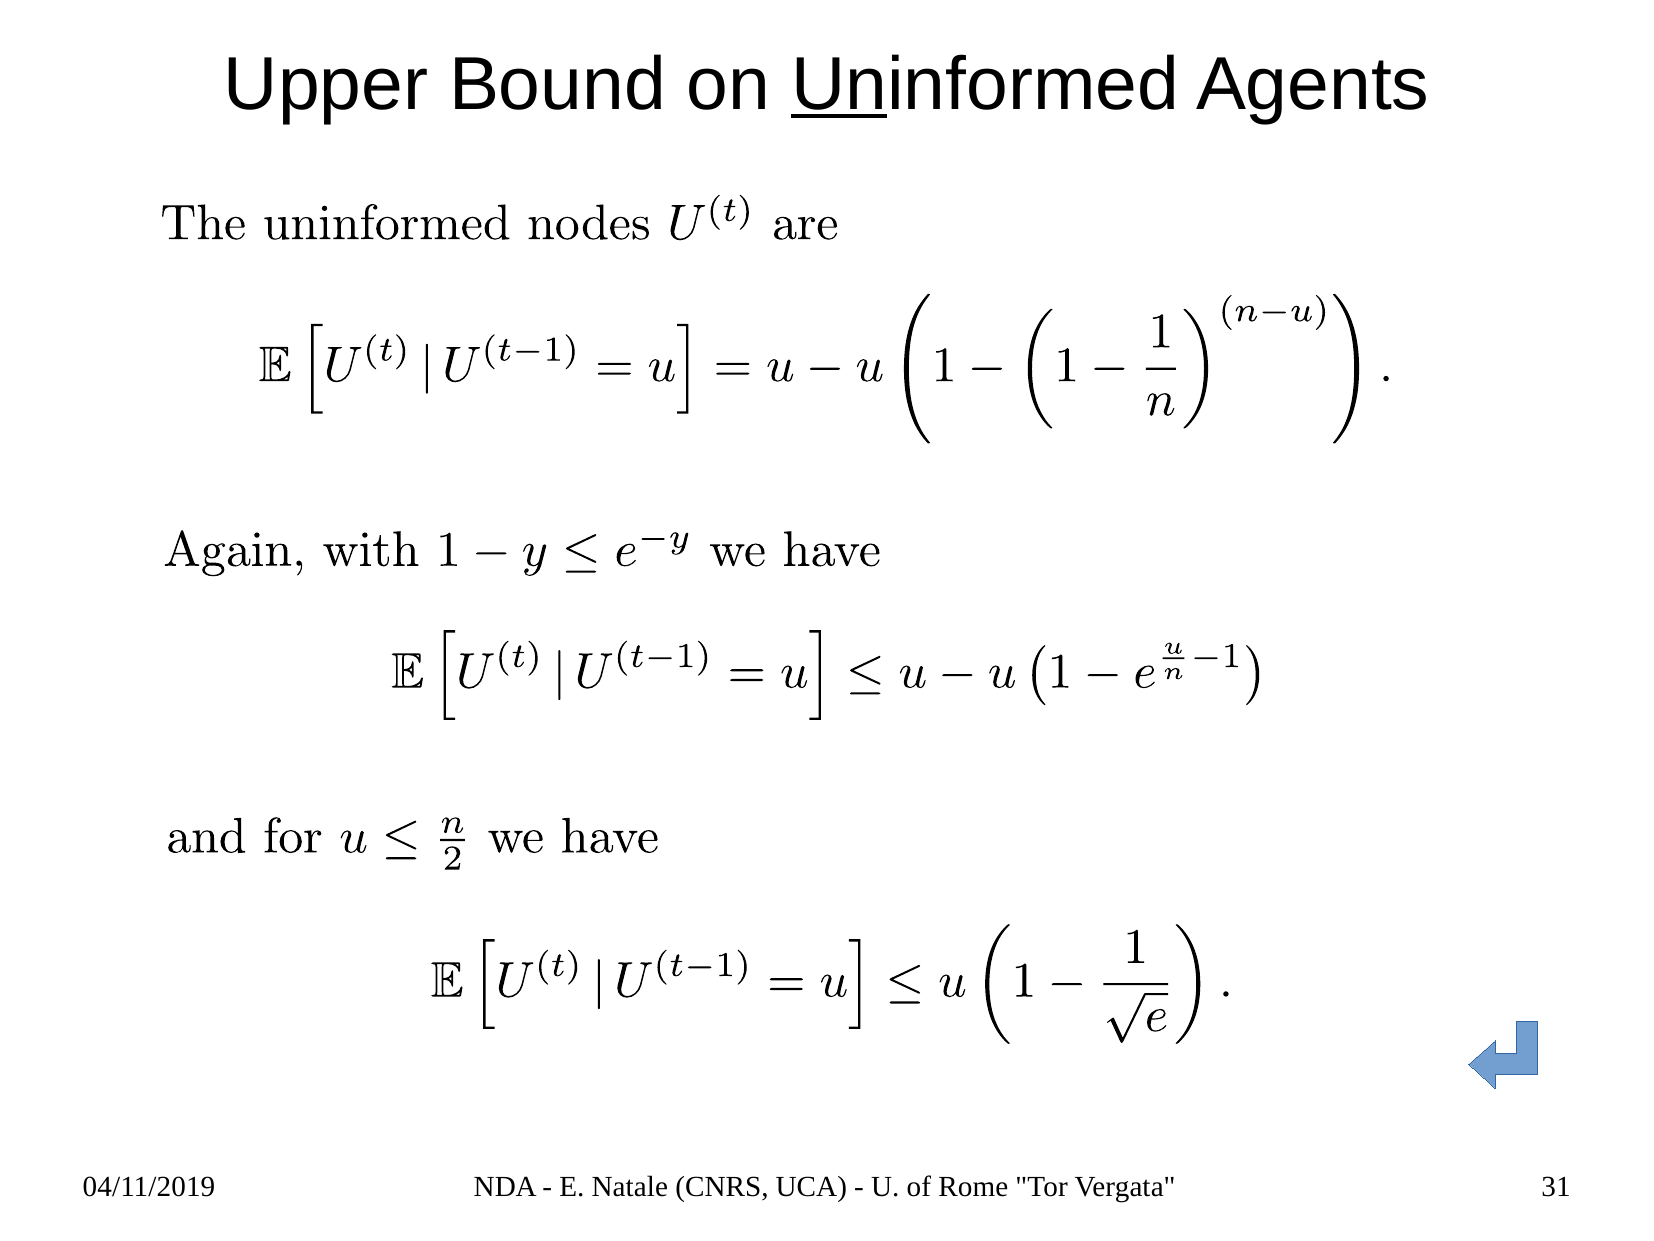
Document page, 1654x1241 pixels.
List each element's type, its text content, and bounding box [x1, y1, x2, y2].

text_box [164, 530, 1260, 720]
text_box [1468, 1021, 1538, 1089]
text_box [168, 817, 1229, 1044]
title Upper Bound on Uninformed Agents [82, 15, 1571, 153]
text_box [162, 194, 1389, 444]
